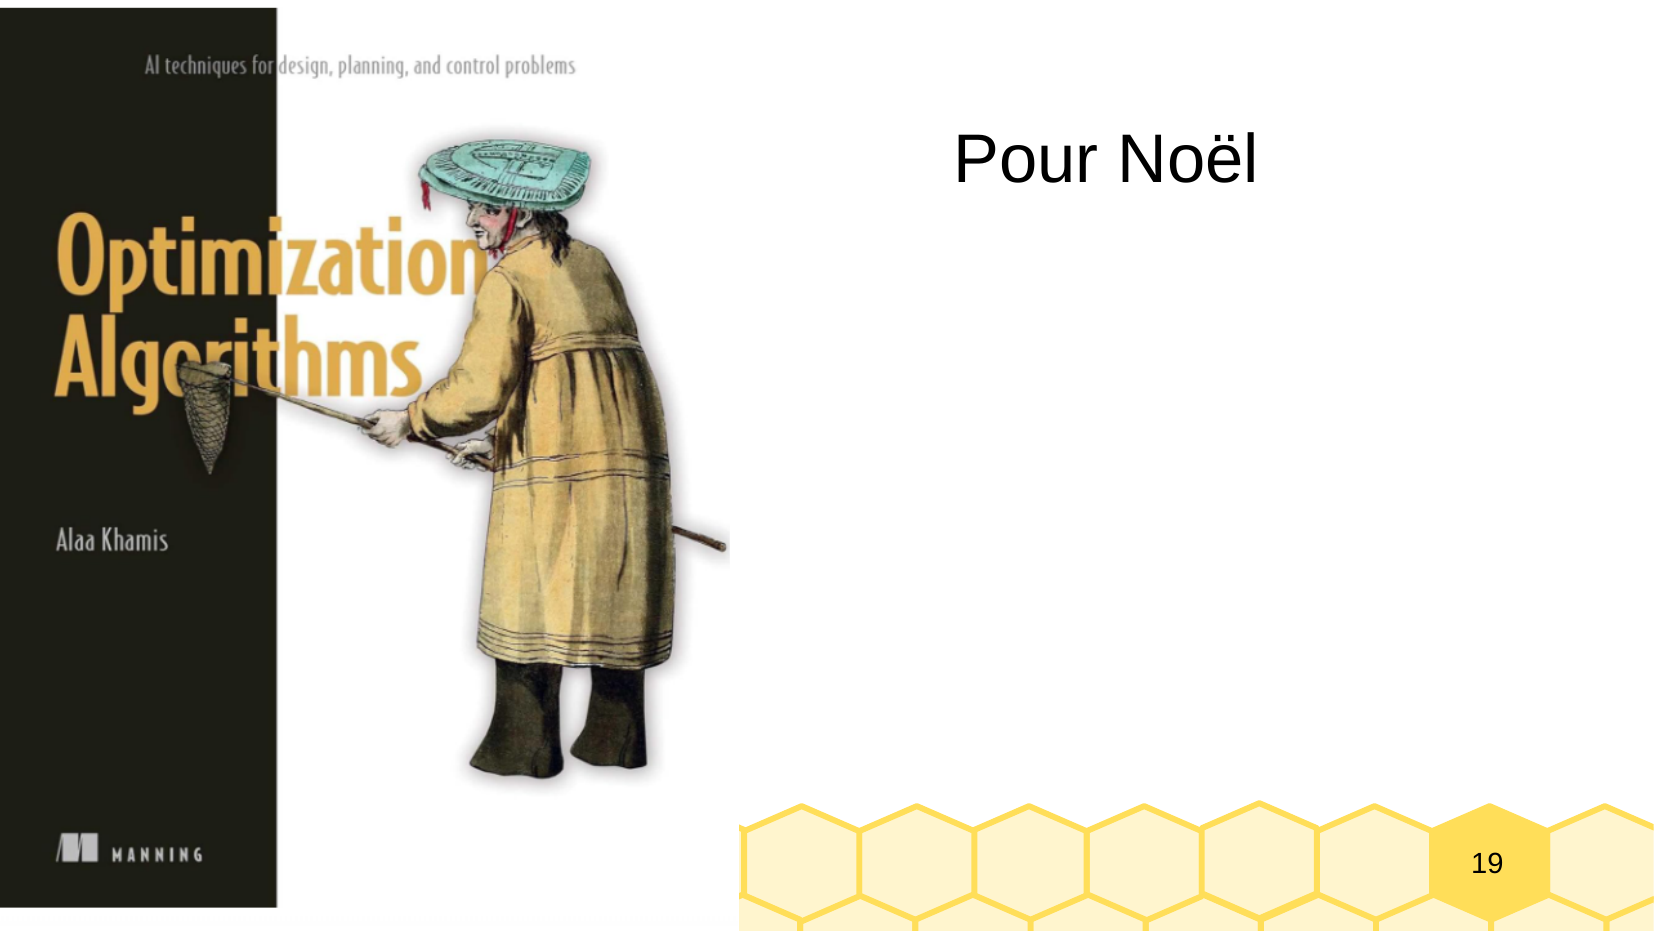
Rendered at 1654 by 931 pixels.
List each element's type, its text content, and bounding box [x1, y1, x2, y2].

title Pour Noël [739, 80, 1654, 237]
picture [0, 0, 739, 931]
